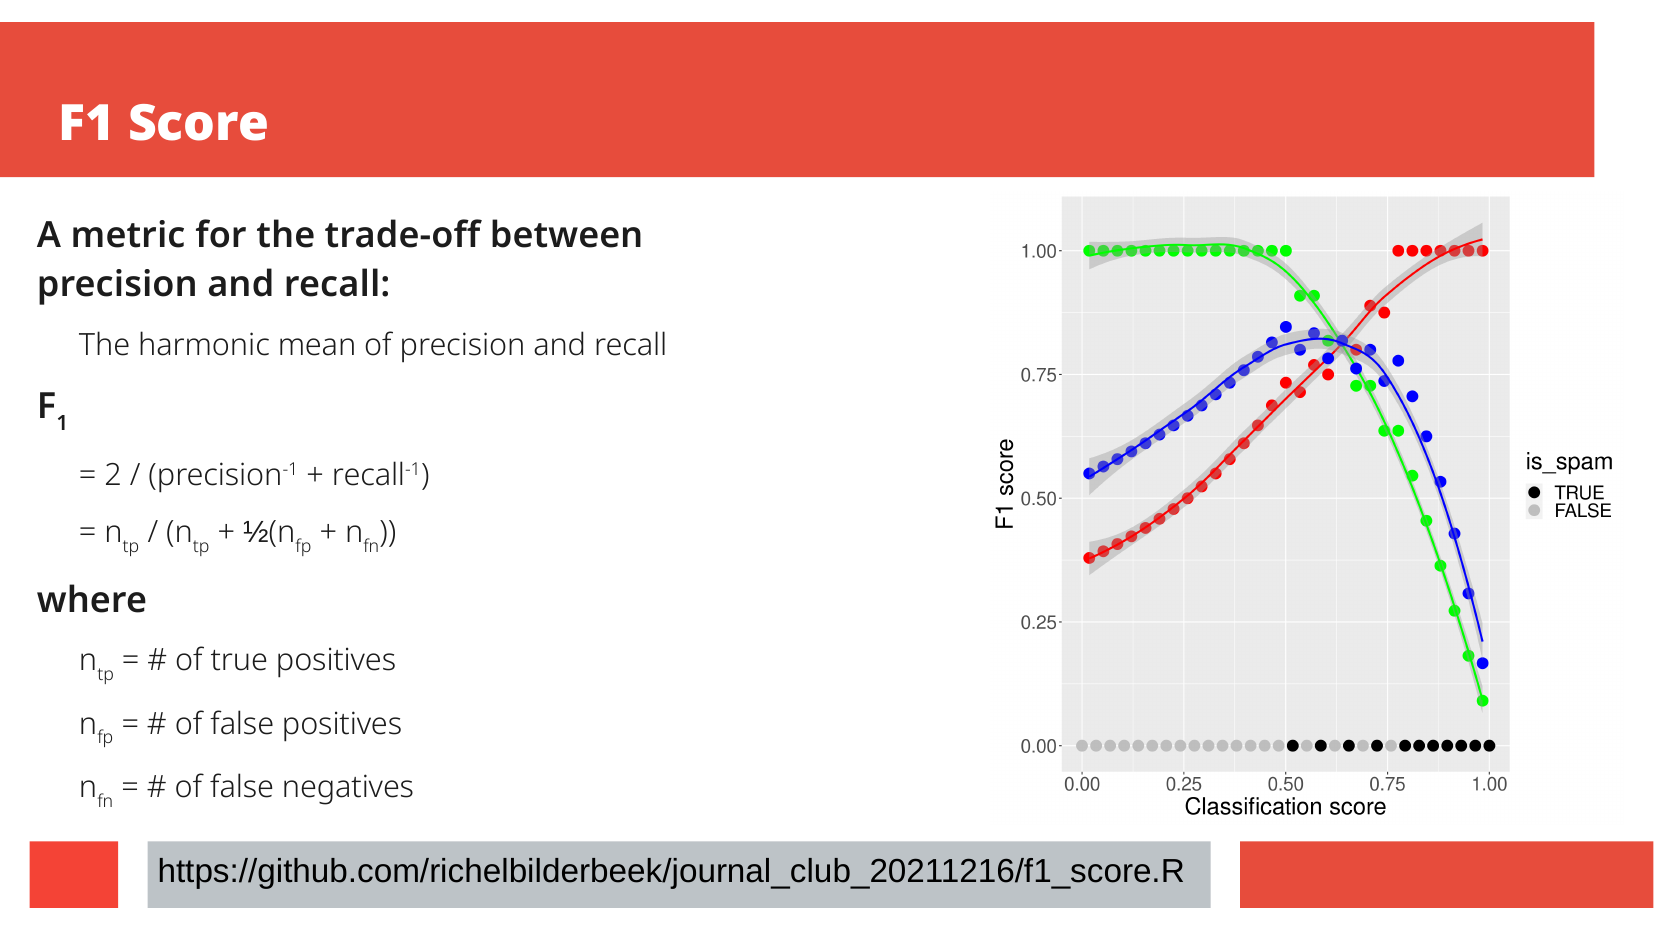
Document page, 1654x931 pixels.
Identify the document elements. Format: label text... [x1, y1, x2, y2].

title F1 Score [59, 44, 1595, 156]
text_box https://github.com/richelbilderbeek/journal_club_20211216/f1_score.R [142, 845, 1213, 905]
picture [990, 191, 1624, 826]
list A metric for the trade-off between precision and recall: The harmonic mean of precision and recall F1 = 2 / (precision-1 + recall-1) = ntp / (ntp + ½(nfp + nfn)) where ntp = # of true positives nfp = # of false positives nfn = # of false negatives [36, 208, 735, 817]
